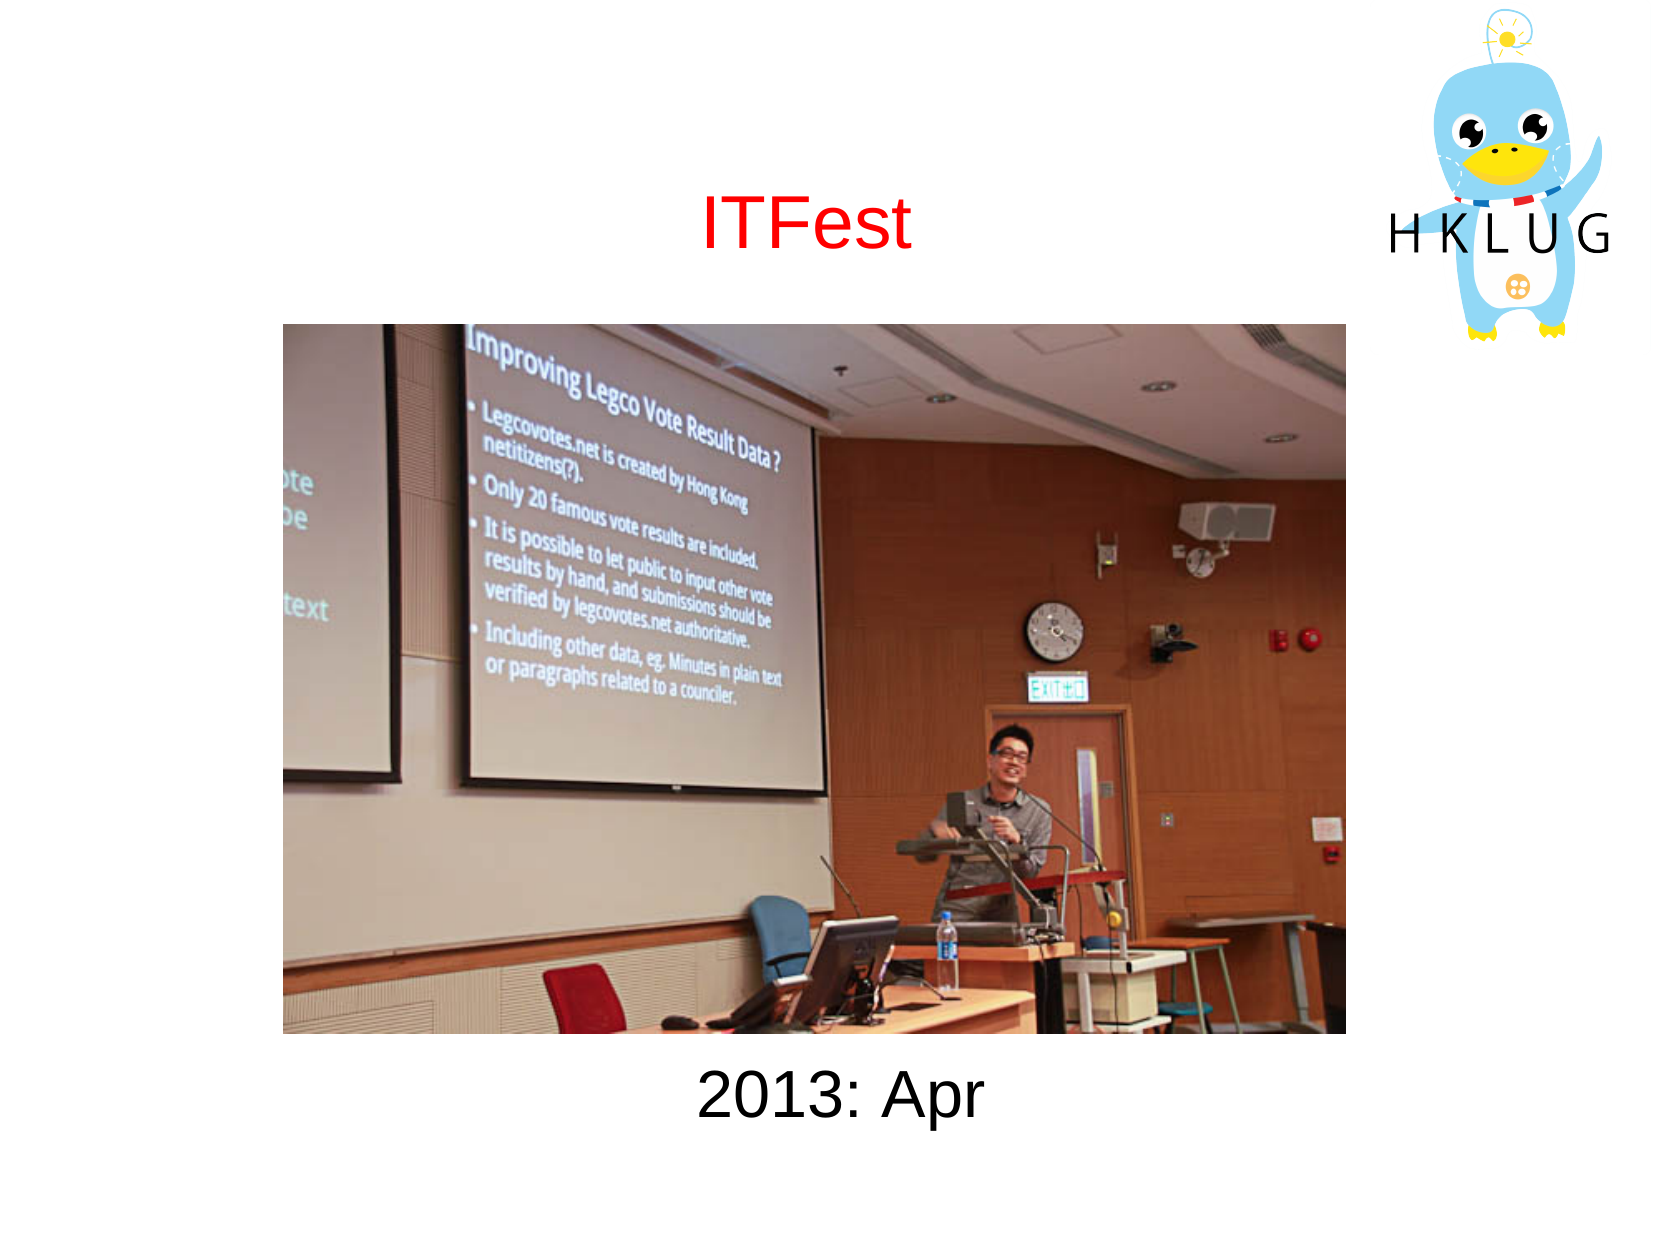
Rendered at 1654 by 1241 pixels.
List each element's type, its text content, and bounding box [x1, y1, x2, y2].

text_box 2013: Apr [107, 1057, 1575, 1139]
picture [283, 324, 1346, 1034]
text_box ITFest [68, 129, 1565, 308]
picture [1370, 0, 1651, 355]
